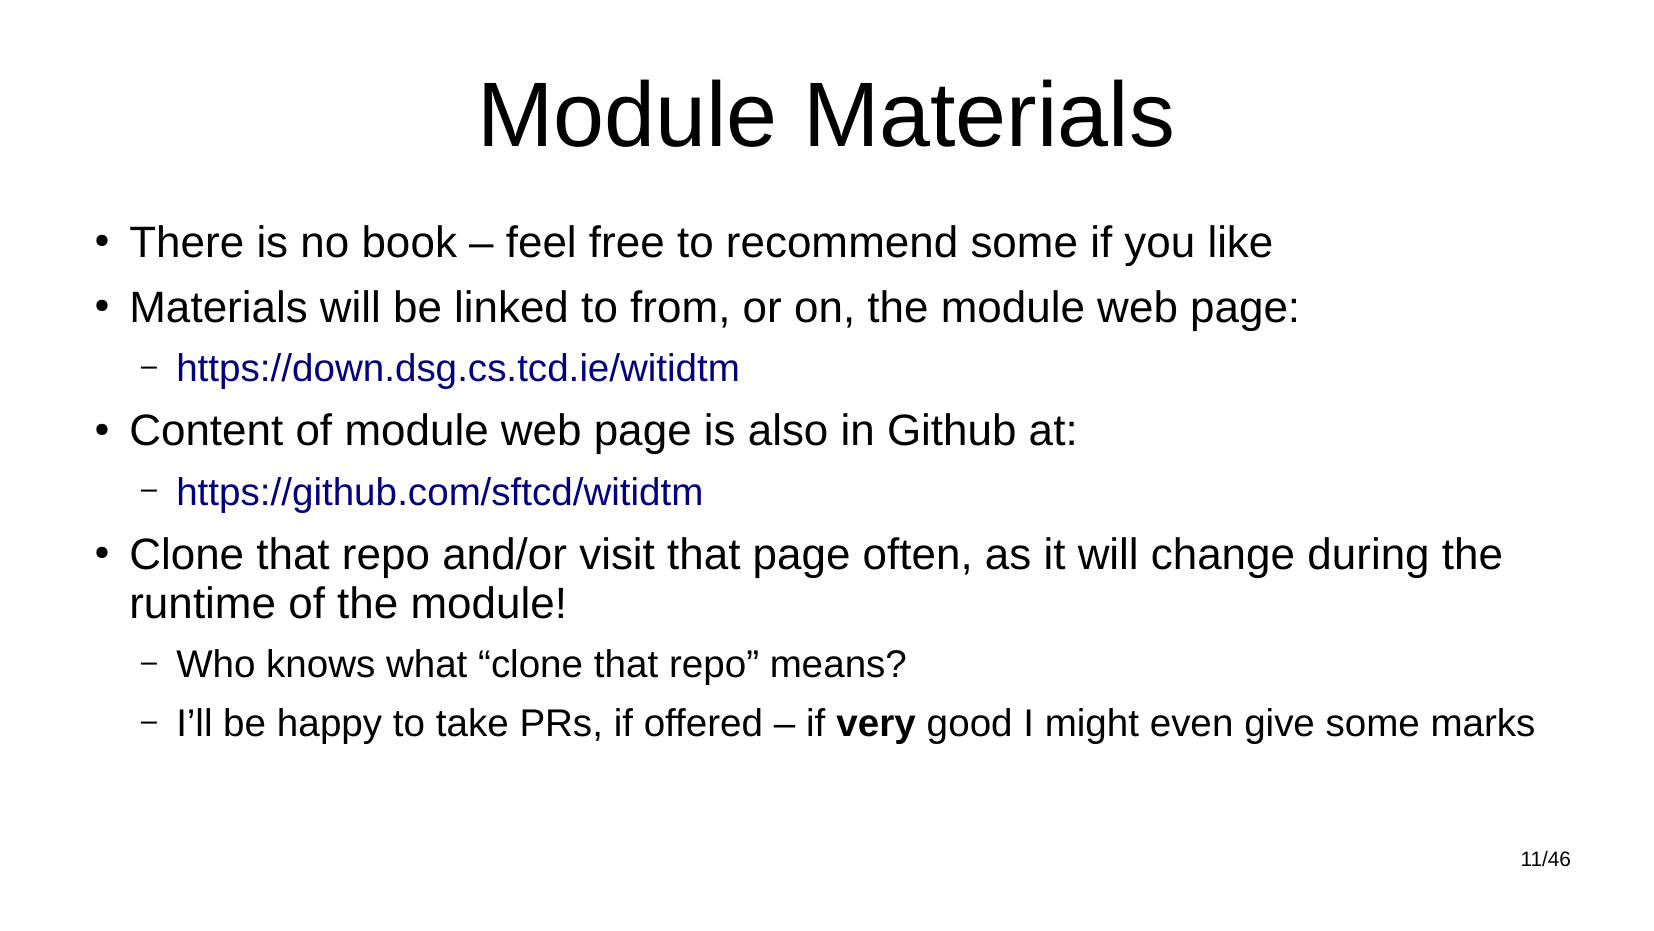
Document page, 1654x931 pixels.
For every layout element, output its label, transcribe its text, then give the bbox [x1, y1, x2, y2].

list There is no book – feel free to recommend some if you like Materials will be linked to from, or on, the module web page: https://down.dsg.cs.tcd.ie/witidtm Content of module web page is also in Github at: https://github.com/sftcd/witidtm Clone that repo and/or visit that page often, as it will change during the runtime of the module! Who knows what “clone that repo” means? I’ll be happy to take PRs, if offered – if very good I might even give some marks [82, 217, 1571, 758]
title Module Materials [82, 37, 1571, 193]
